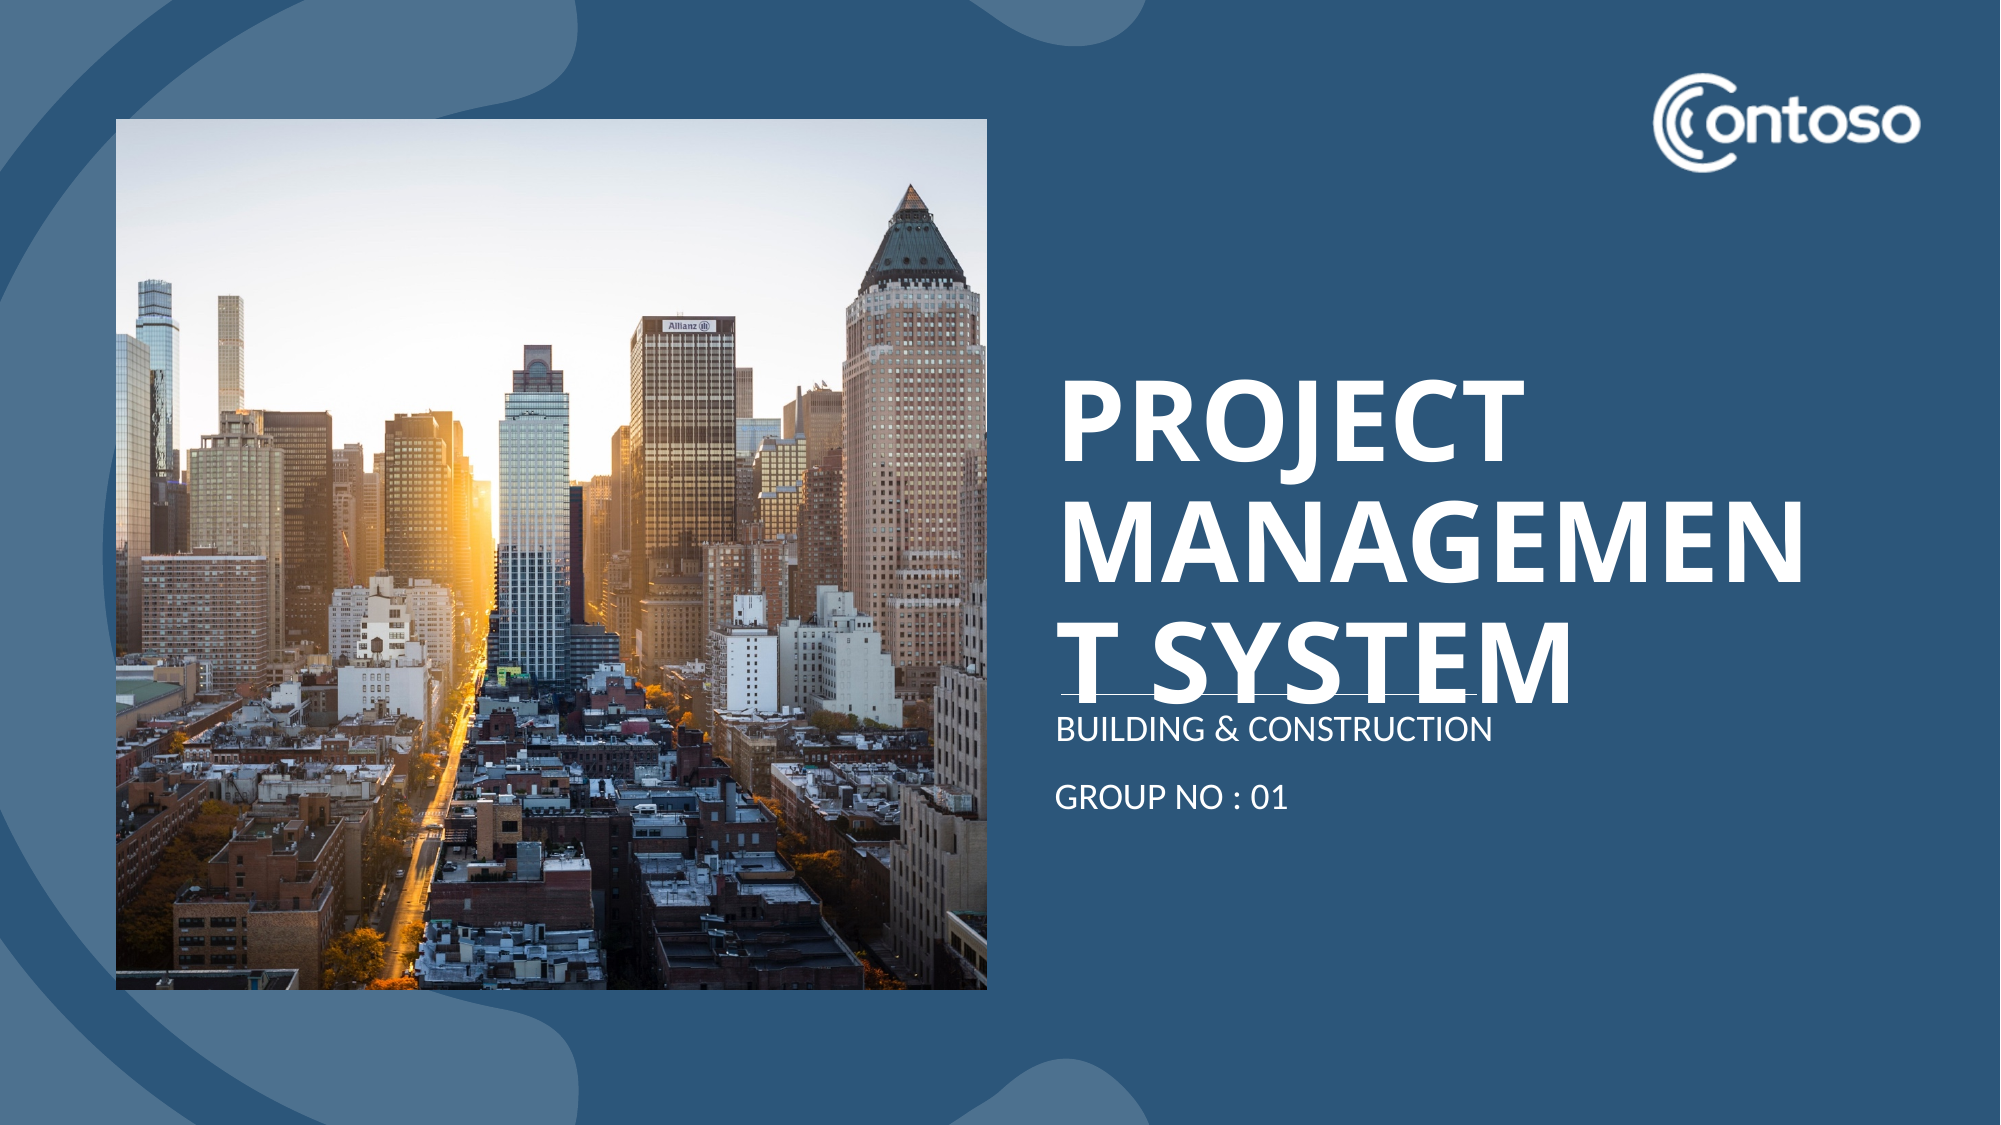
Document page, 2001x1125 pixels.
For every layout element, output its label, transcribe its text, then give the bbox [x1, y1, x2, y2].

picture [116, 119, 987, 990]
subtitle BUILDING & CONSTRUCTION [1040, 702, 1885, 785]
title PROJECT MANAGEMENT SYSTEM [1040, 356, 1885, 700]
text_box Group no : 01 [1039, 769, 1884, 852]
